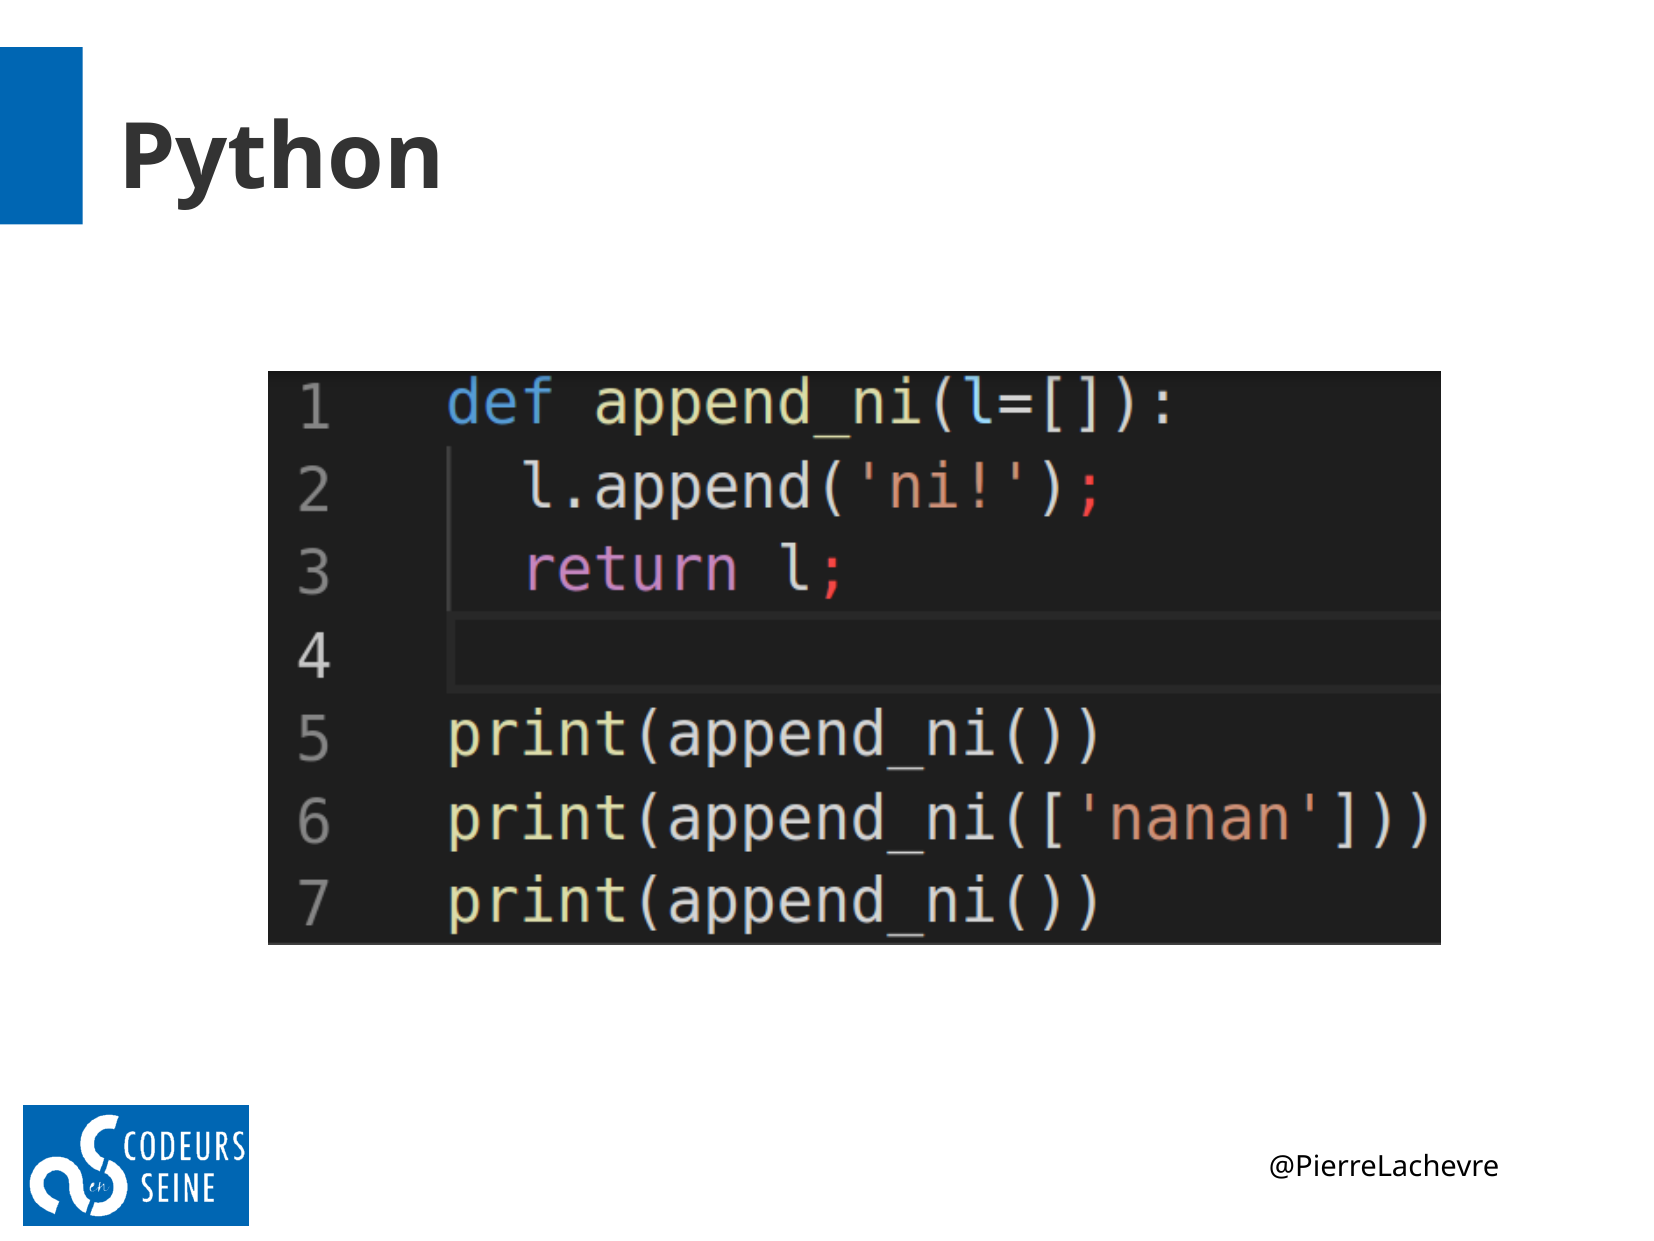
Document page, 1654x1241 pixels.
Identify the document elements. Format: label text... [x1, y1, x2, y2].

picture [23, 1105, 249, 1226]
title Python [118, 49, 1571, 257]
picture [268, 371, 1441, 945]
